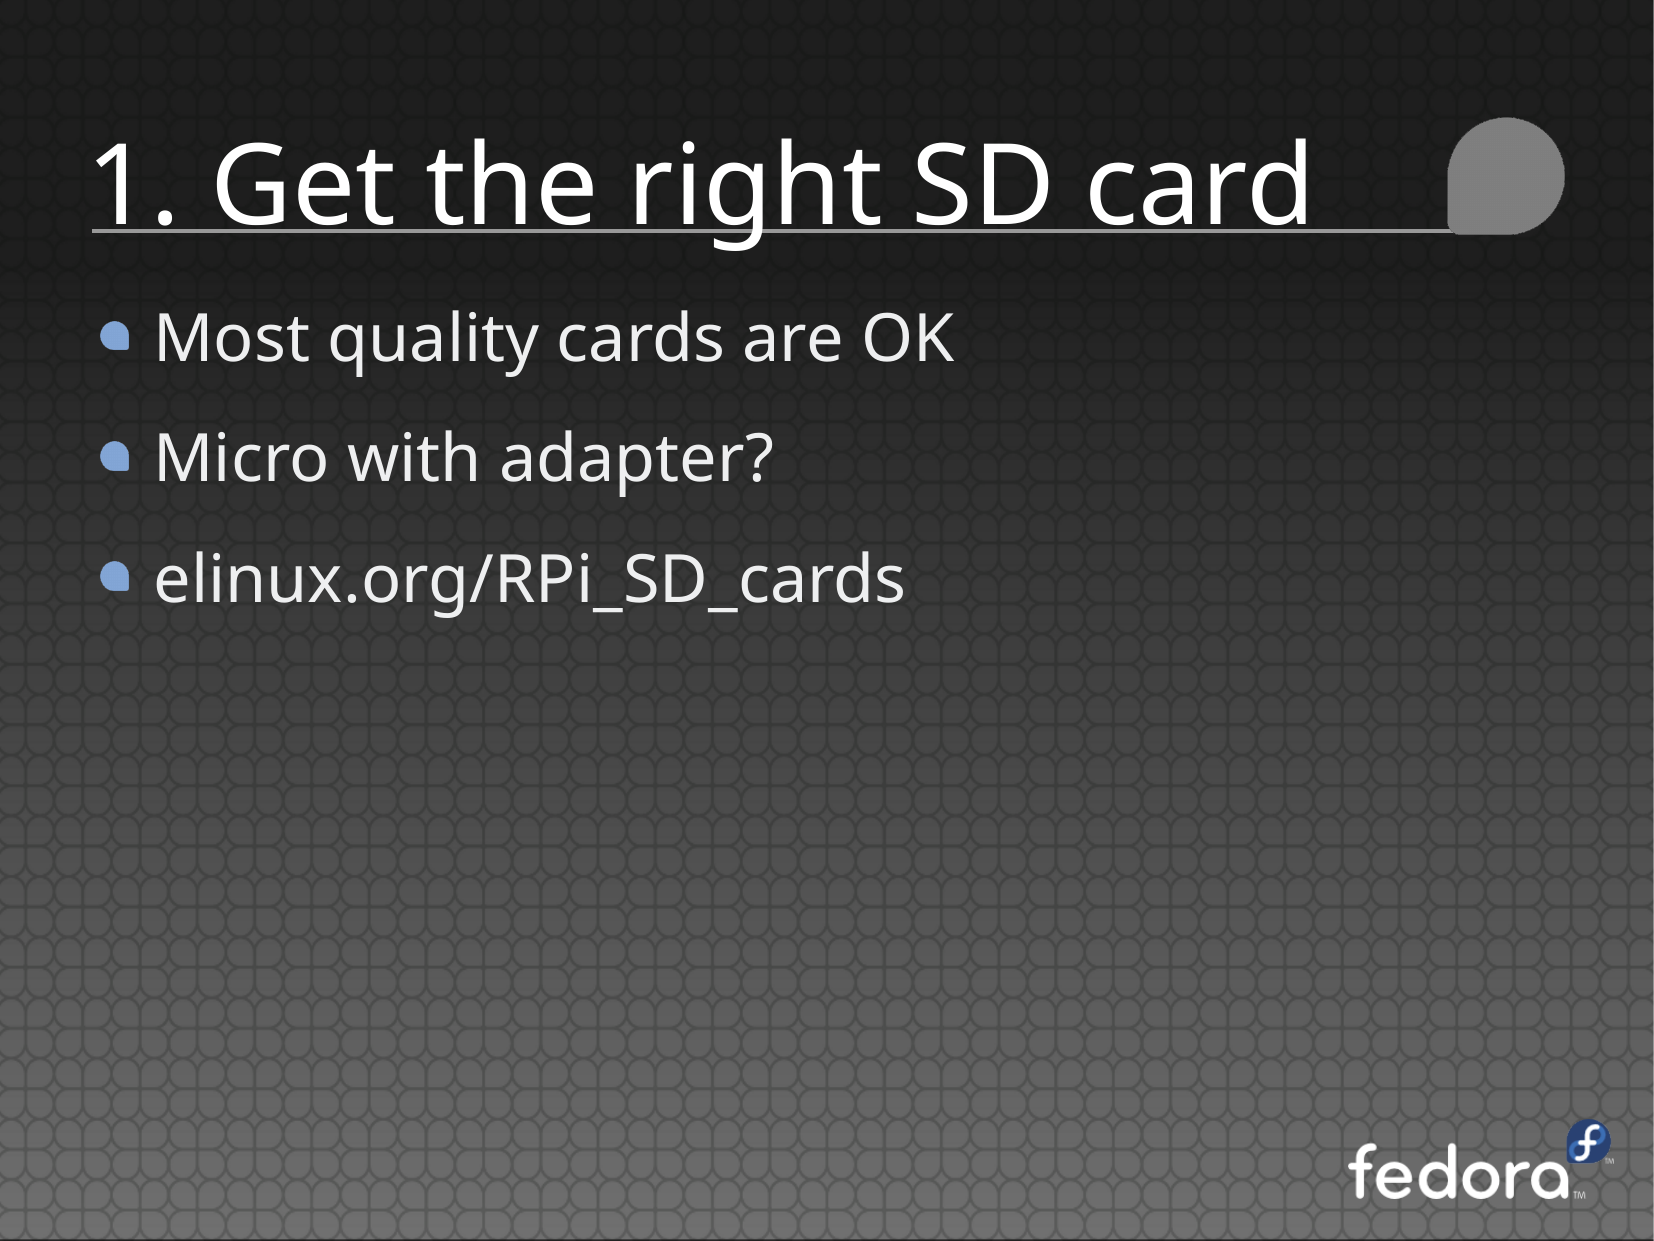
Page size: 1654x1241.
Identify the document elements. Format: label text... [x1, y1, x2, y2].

picture [0, 0, 1654, 1241]
list Most quality cards are OK Micro with adapter? elinux.org/RPi_SD_cards [82, 290, 1571, 1010]
title 1. Get the right SD card [86, 112, 1576, 249]
